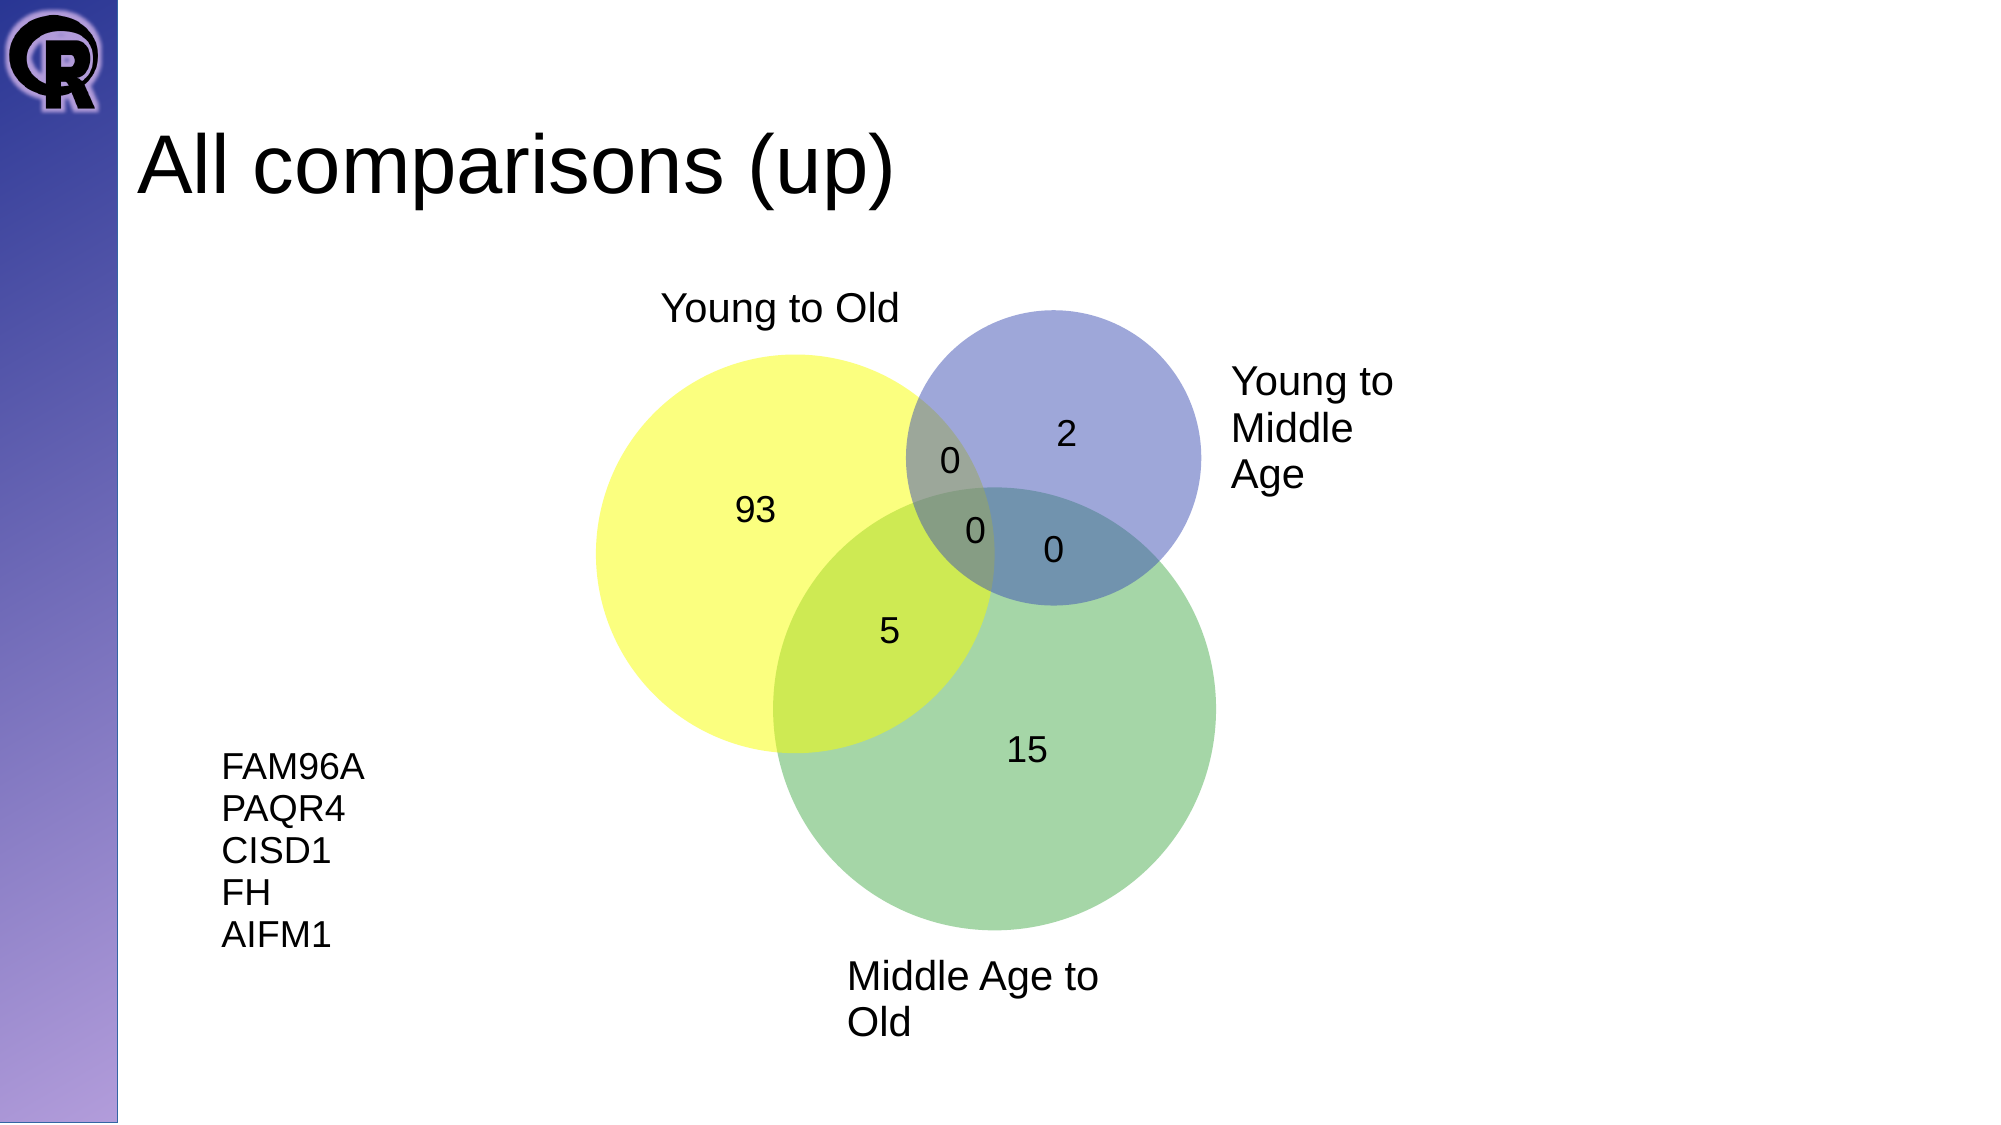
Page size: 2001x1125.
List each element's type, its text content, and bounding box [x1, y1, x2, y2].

text_box 93 [719, 481, 792, 552]
text_box 15 [991, 721, 1063, 779]
text_box [0, 0, 118, 1123]
text_box [595, 310, 1217, 931]
text_box Middle Age to Old [832, 945, 1187, 1053]
picture [9, 1, 98, 122]
title All comparisons (up) [137, 59, 1863, 277]
text_box 2 [1041, 404, 1076, 462]
text_box 0 [950, 502, 1001, 559]
text_box FAM96A PAQR4 CISD1 FH AIFM1 [206, 738, 473, 964]
text_box Young to Old [645, 276, 921, 340]
text_box 5 [864, 602, 906, 692]
text_box 0 [1028, 520, 1079, 578]
text_box Young to Middle Age [1216, 350, 1447, 505]
text_box 0 [925, 432, 976, 489]
